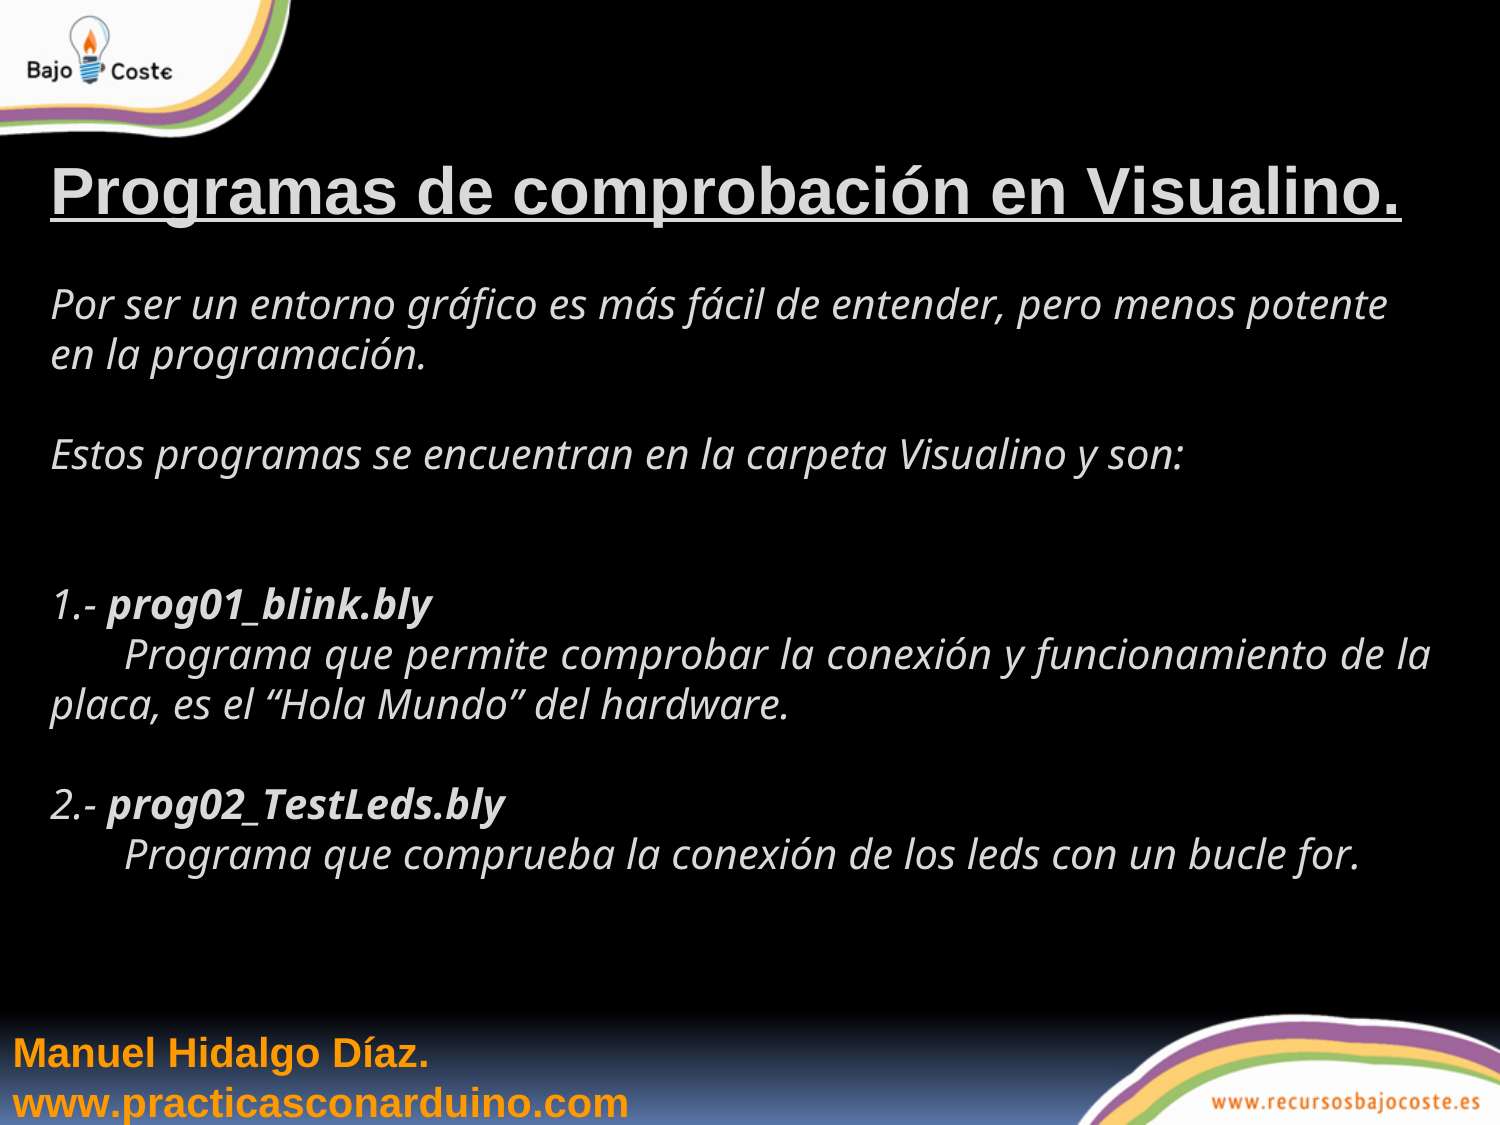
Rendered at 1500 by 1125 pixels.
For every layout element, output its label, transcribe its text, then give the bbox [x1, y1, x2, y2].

picture [0, 0, 1500, 1125]
text_box Programas de comprobación en Visualino. Por ser un entorno gráfico es más fácil de entender, pero menos potente en la programación. Estos programas se encuentran en la carpeta Visualino y son: 1.- prog01_blink.bly Programa que permite comprobar la conexión y funcionamiento de la placa, es el “Hola Mundo” del hardware. 2.- prog02_TestLeds.bly Programa que comprueba la conexión de los leds con un bucle for. [35, 140, 1453, 902]
text_box Manuel Hidalgo Díaz. www.practicasconarduino.com [0, 1017, 683, 1125]
